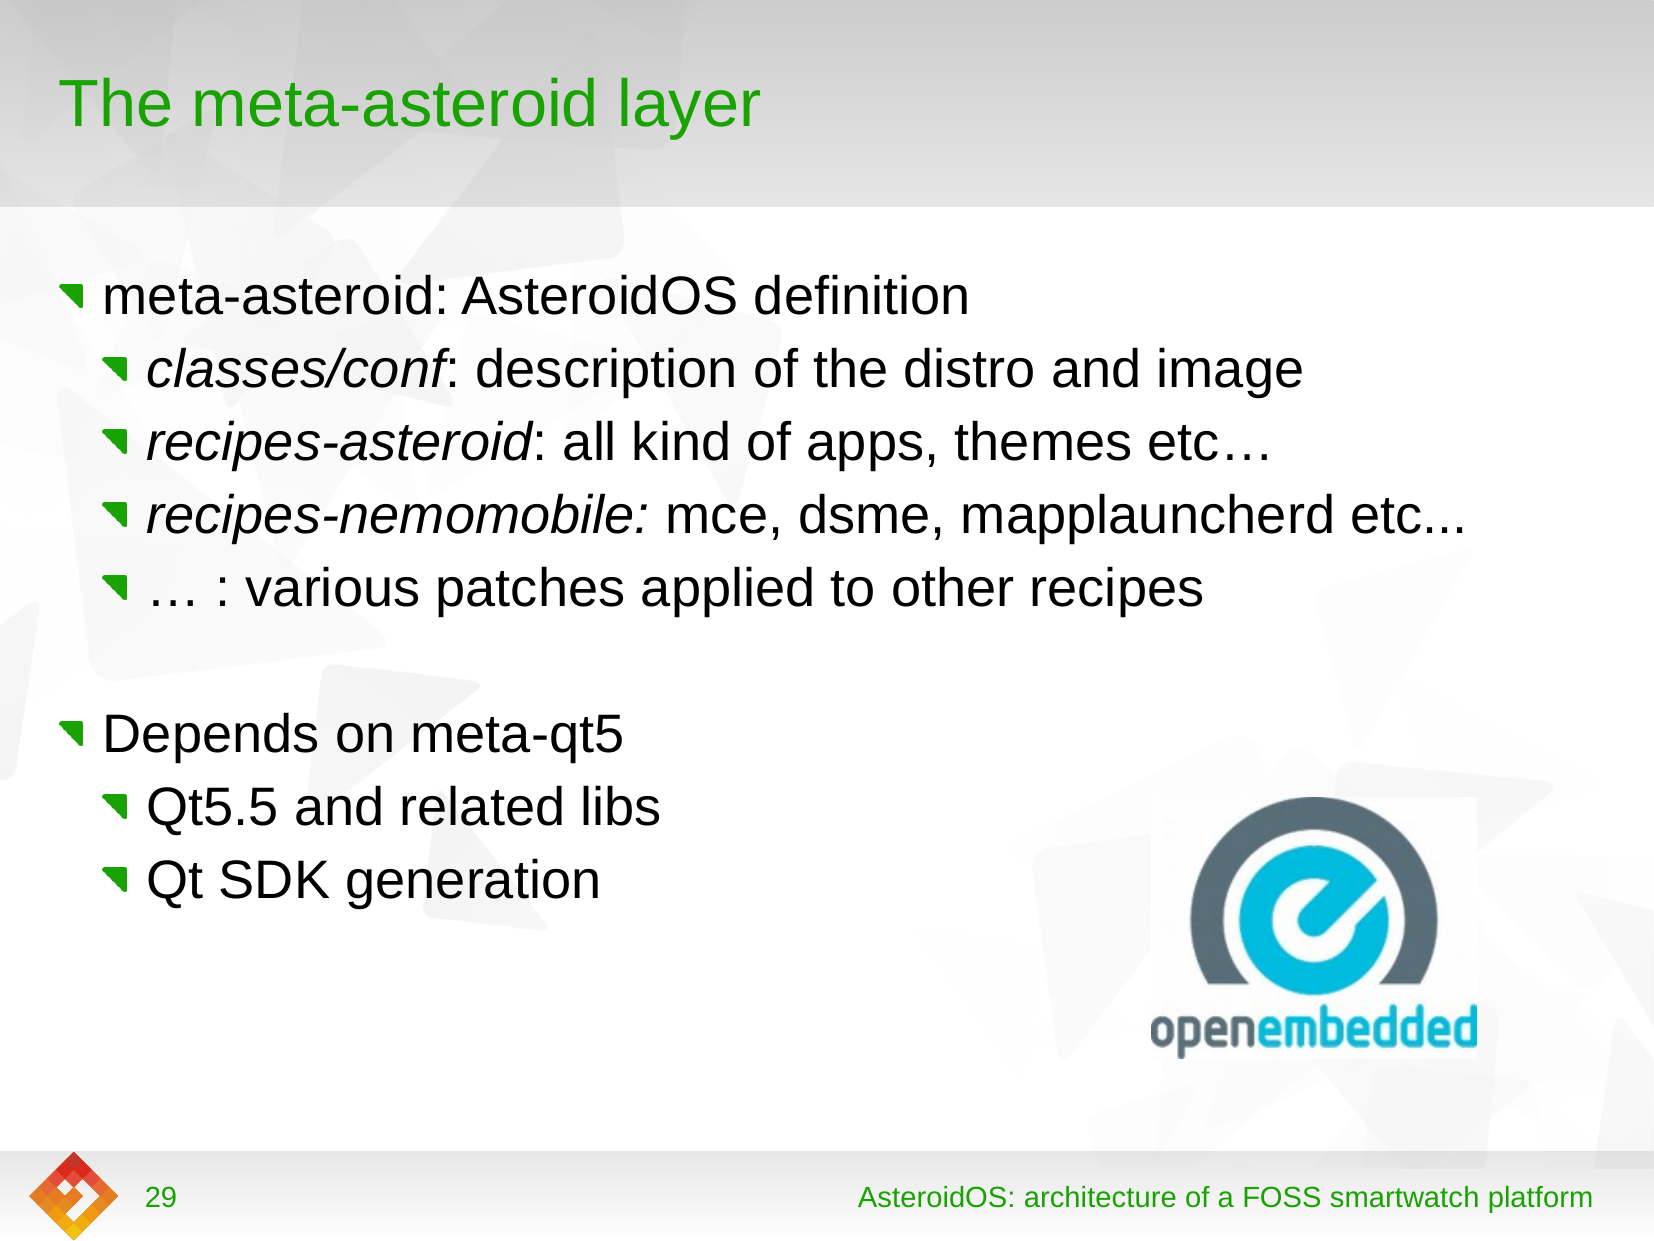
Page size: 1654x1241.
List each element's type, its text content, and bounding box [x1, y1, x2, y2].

list meta-asteroid: AsteroidOS definition classes/conf: description of the distro and image recipes-asteroid: all kind of apps, themes etc… recipes-nemomobile: mce, dsme, mapplauncherd etc... … : various patches applied to other recipes Depends on meta-qt5 Qt5.5 and related libs Qt SDK generation [59, 265, 1595, 986]
title The meta-asteroid layer [59, 29, 1595, 178]
picture [915, 548, 1654, 1169]
picture [0, 0, 783, 931]
